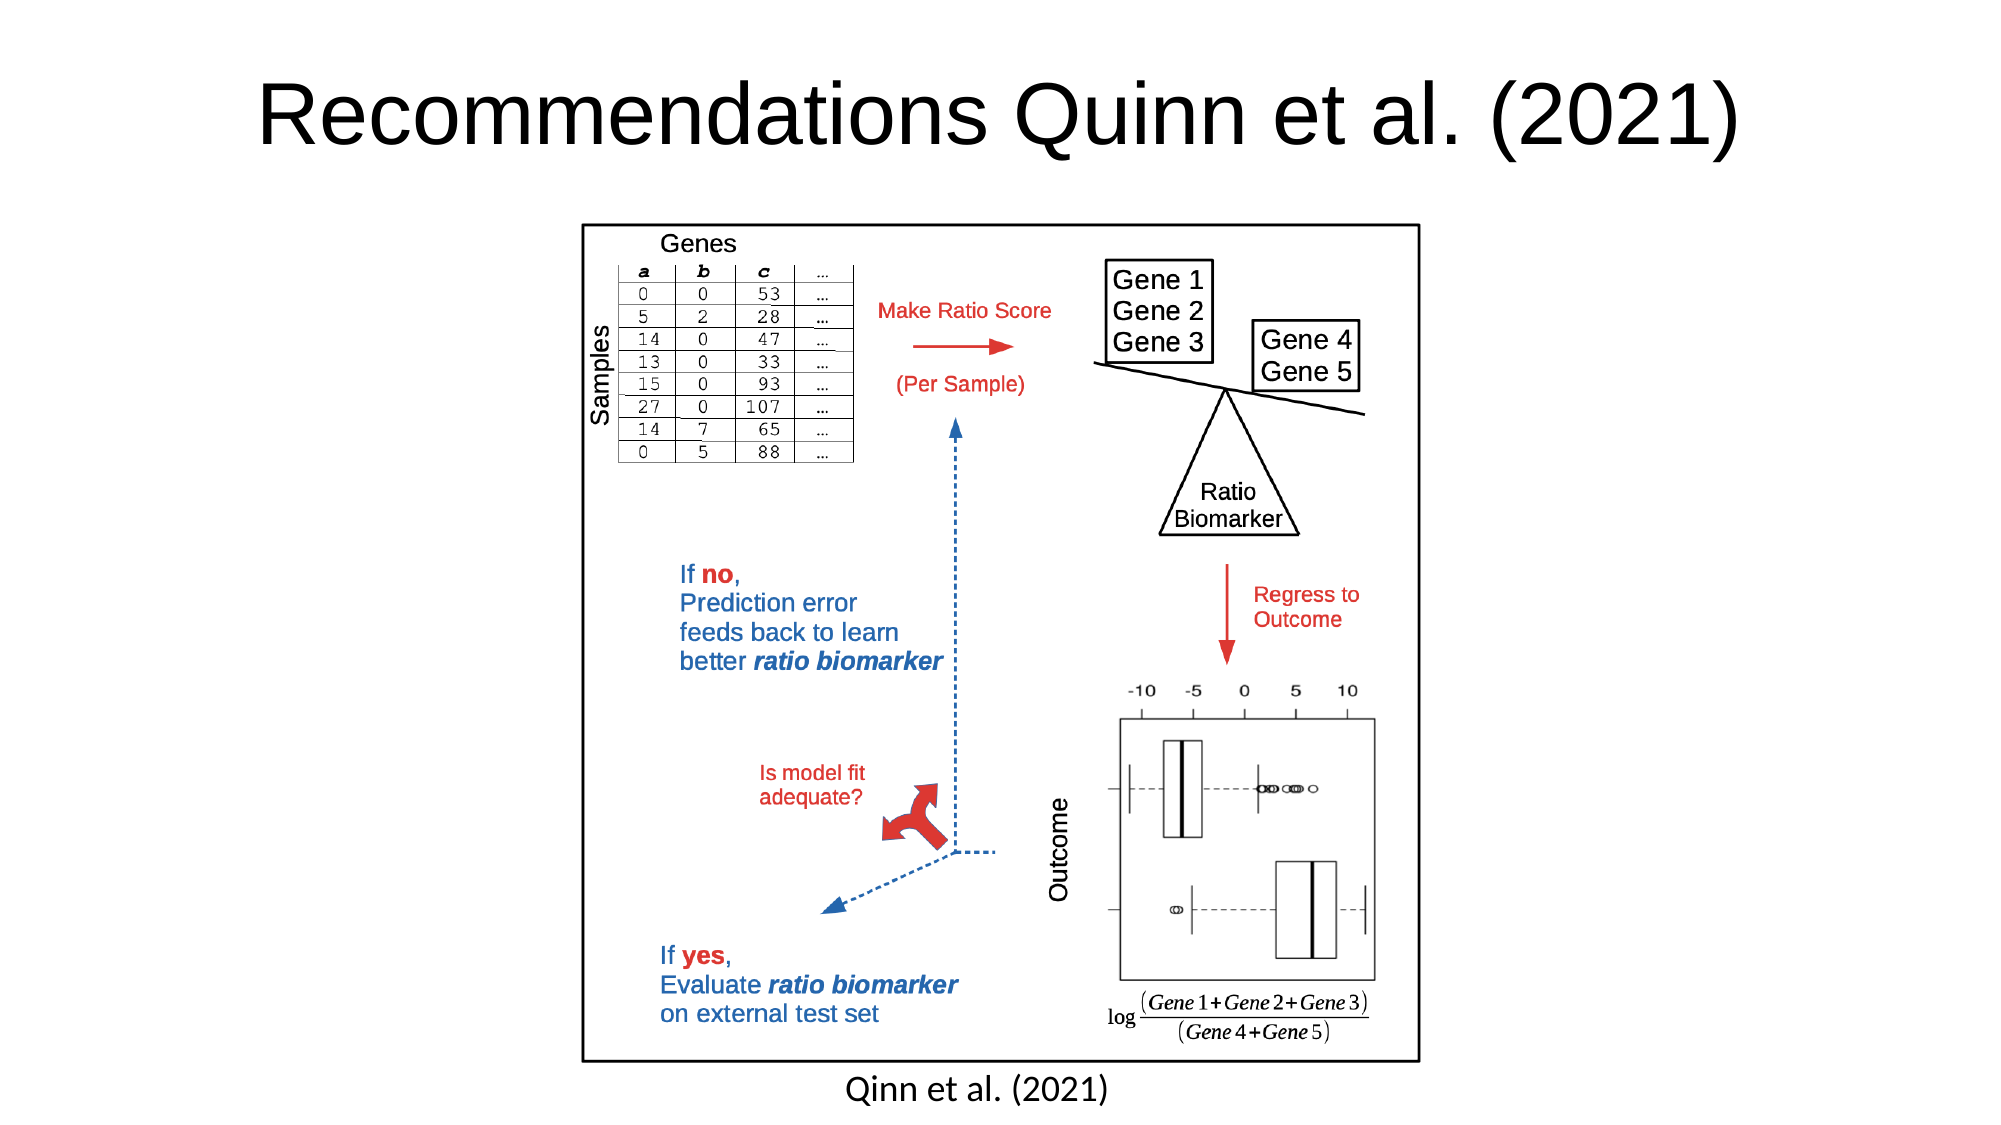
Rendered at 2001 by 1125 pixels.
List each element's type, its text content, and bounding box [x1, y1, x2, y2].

picture [550, 202, 1450, 1087]
title Recommendations Quinn et al. (2021) [137, 59, 1863, 278]
text_box Qinn et al. (2021) [830, 1056, 1129, 1118]
